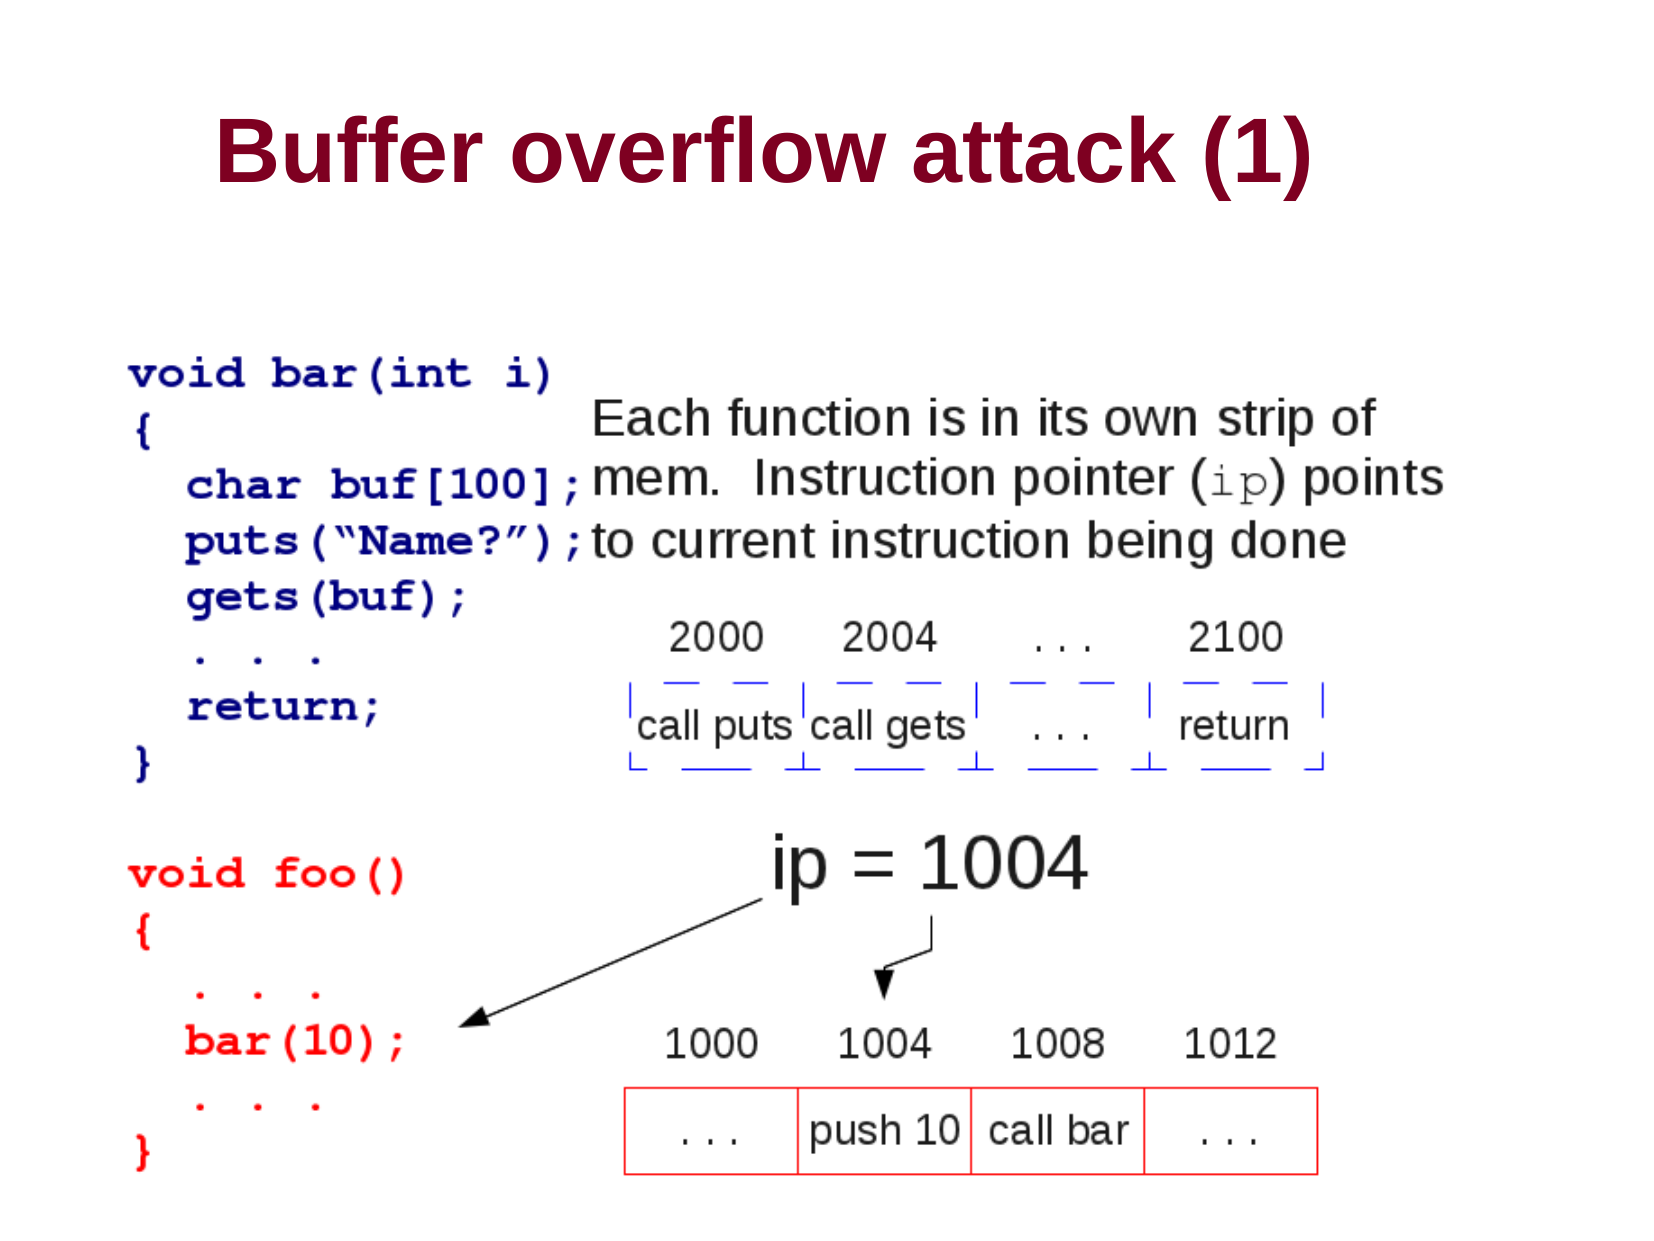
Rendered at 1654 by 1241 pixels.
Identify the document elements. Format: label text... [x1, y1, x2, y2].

title Buffer overflow attack (1) [118, 94, 1412, 207]
picture [0, 0, 1654, 1241]
